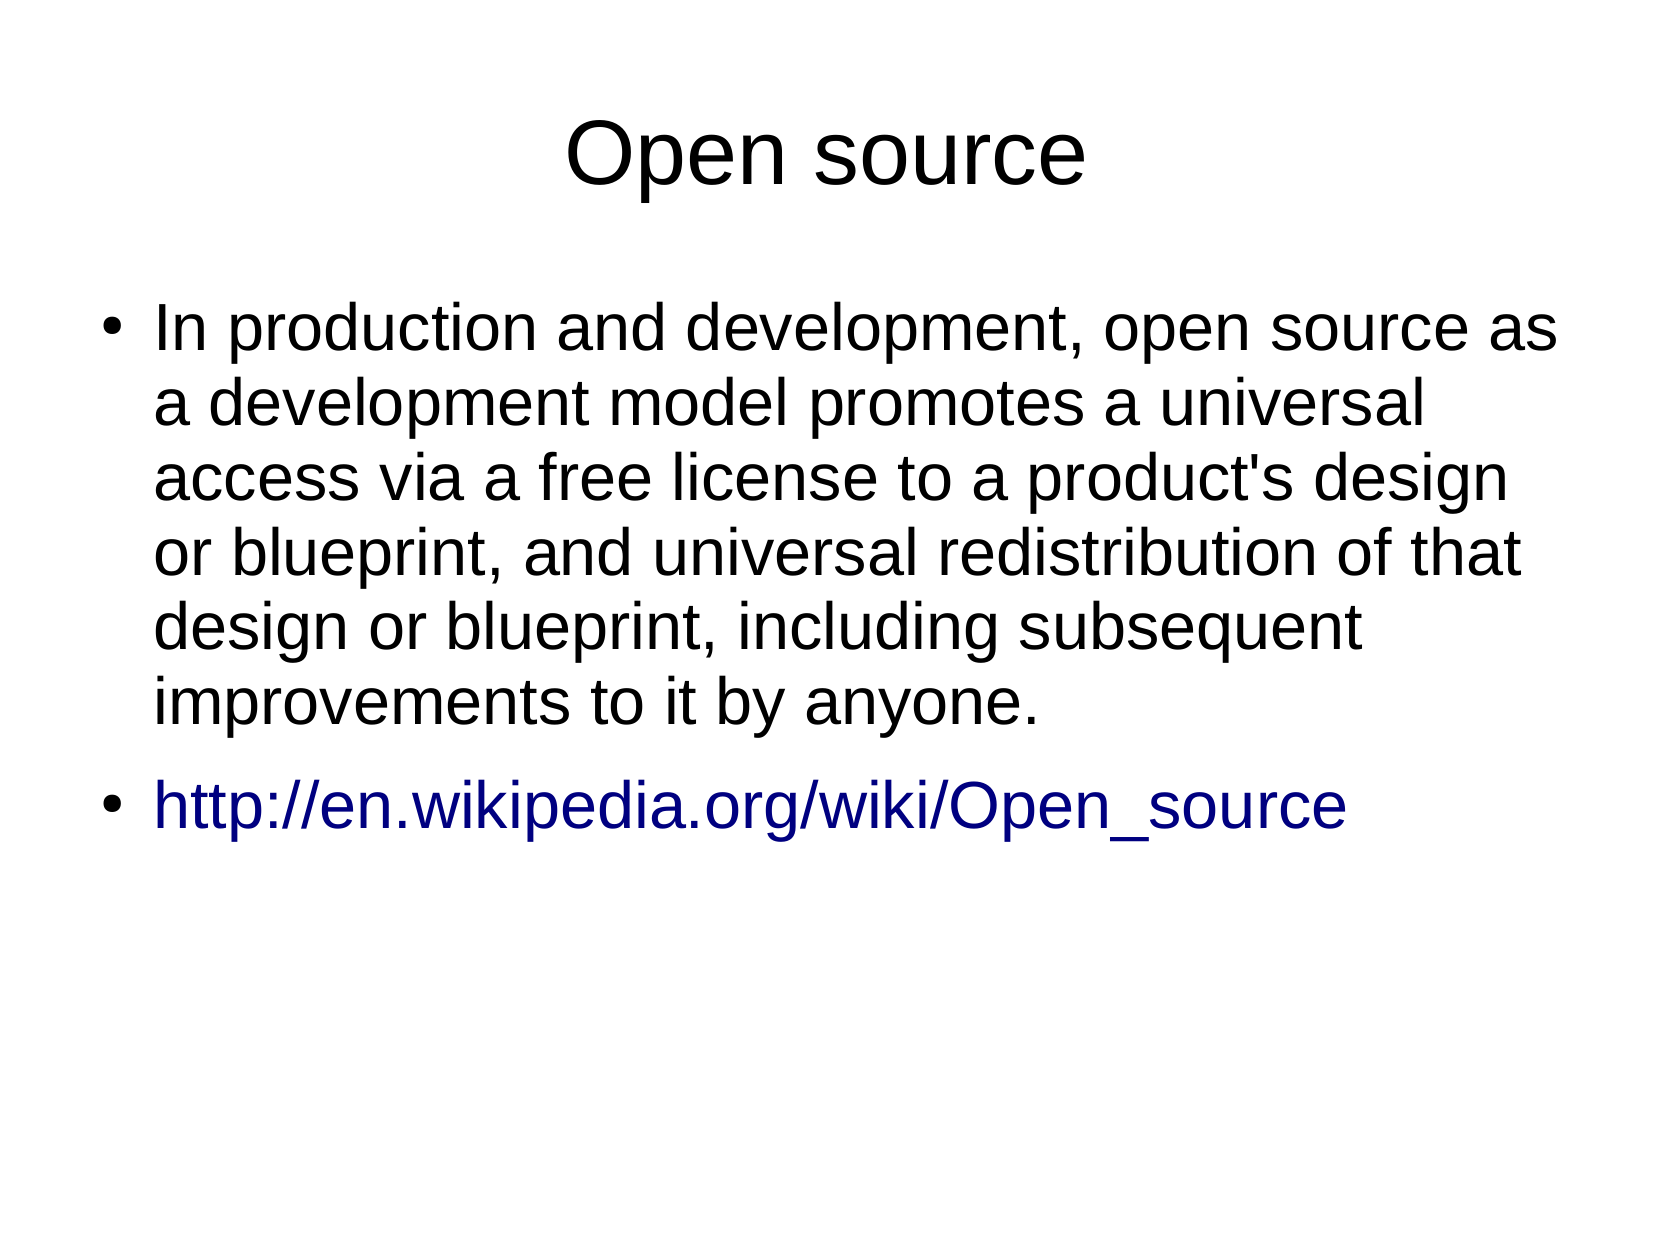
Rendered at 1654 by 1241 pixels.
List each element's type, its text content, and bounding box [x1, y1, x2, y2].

title Open source [82, 49, 1571, 257]
list In production and development, open source as a development model promotes a universal access via a free license to a product's design or blueprint, and universal redistribution of that design or blueprint, including subsequent improvements to it by anyone. http://en.wikipedia.org/wiki/Open_source [82, 290, 1571, 1010]
